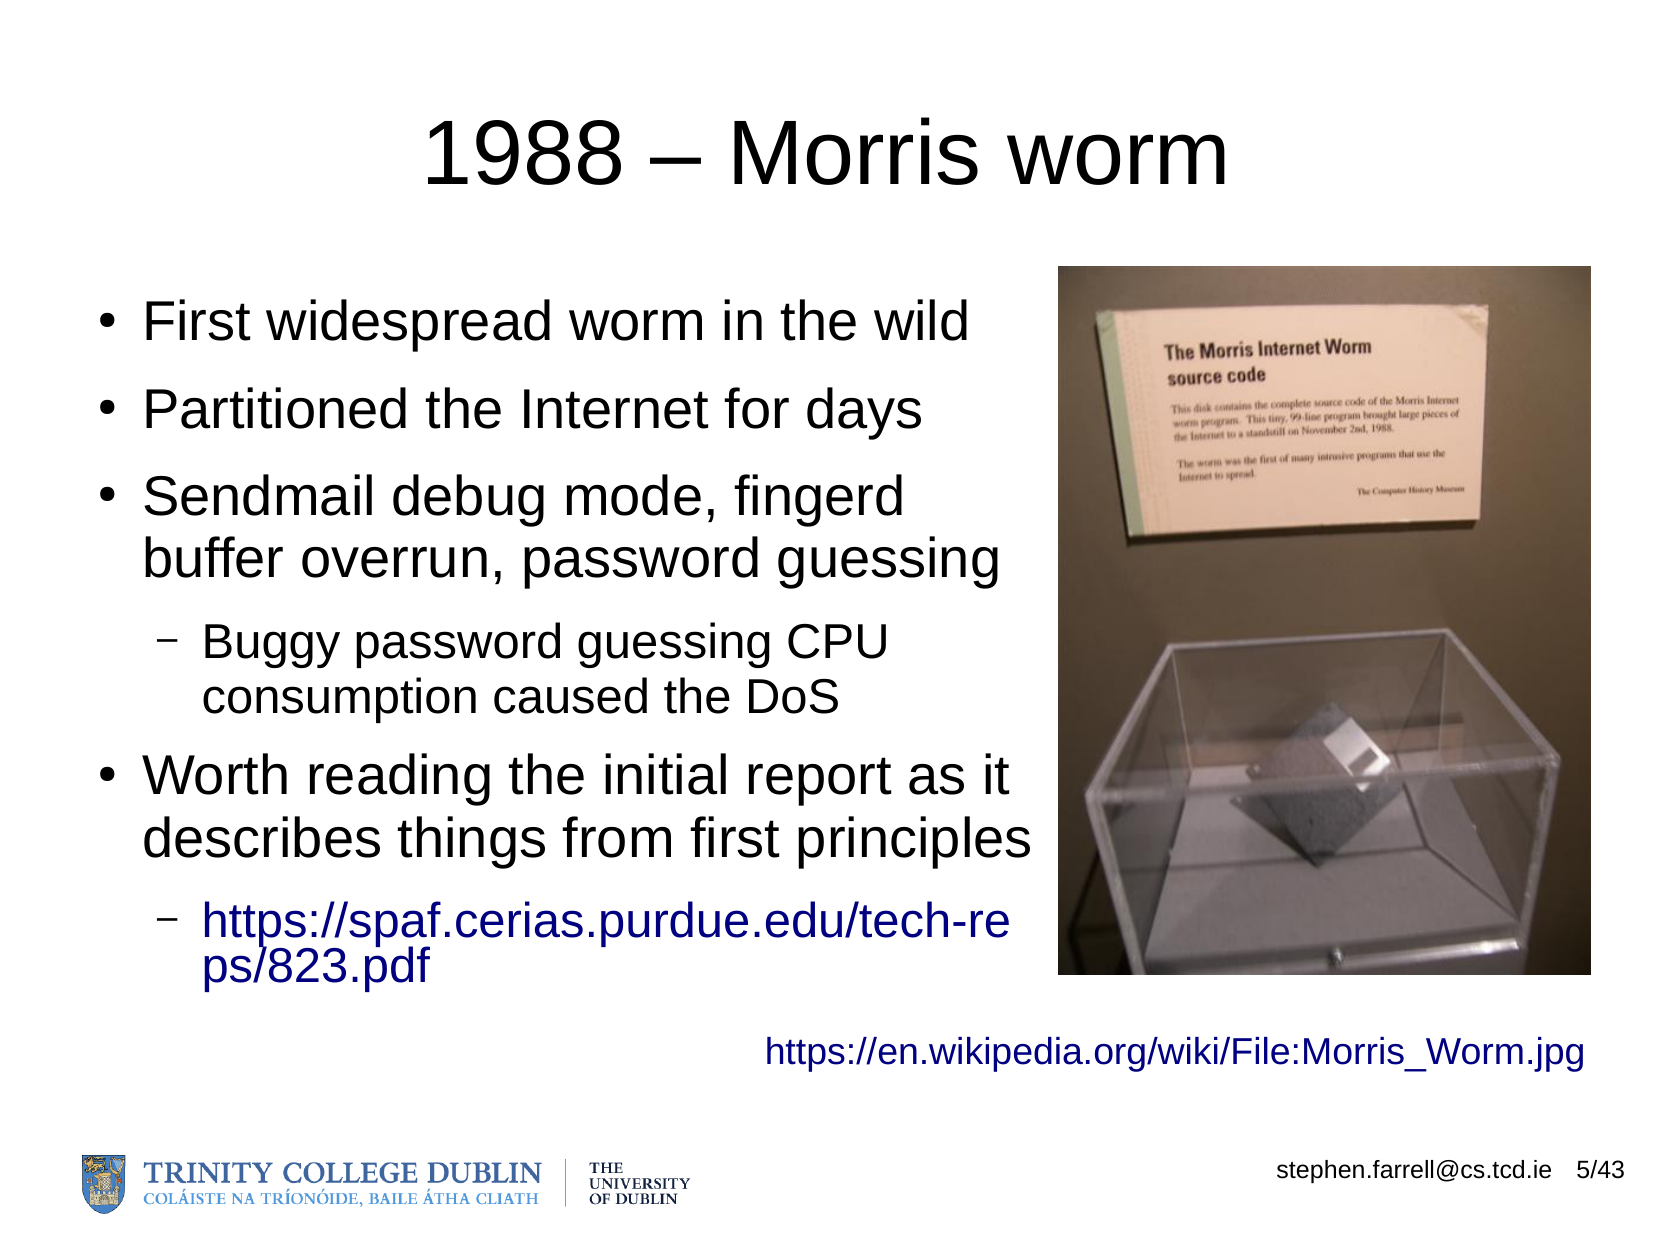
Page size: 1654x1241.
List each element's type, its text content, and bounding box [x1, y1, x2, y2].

list First widespread worm in the wild Partitioned the Internet for days Sendmail debug mode, fingerd buffer overrun, password guessing Buggy password guessing CPU consumption caused the DoS Worth reading the initial report as it describes things from first principles https://spaf.cerias.purdue.edu/tech-reps/823.pdf [82, 290, 1036, 1010]
title 1988 – Morris worm [82, 49, 1571, 257]
text_box https://en.wikipedia.org/wiki/File:Morris_Worm.jpg [750, 1023, 1601, 1081]
picture [1058, 266, 1591, 976]
picture [82, 1155, 694, 1214]
